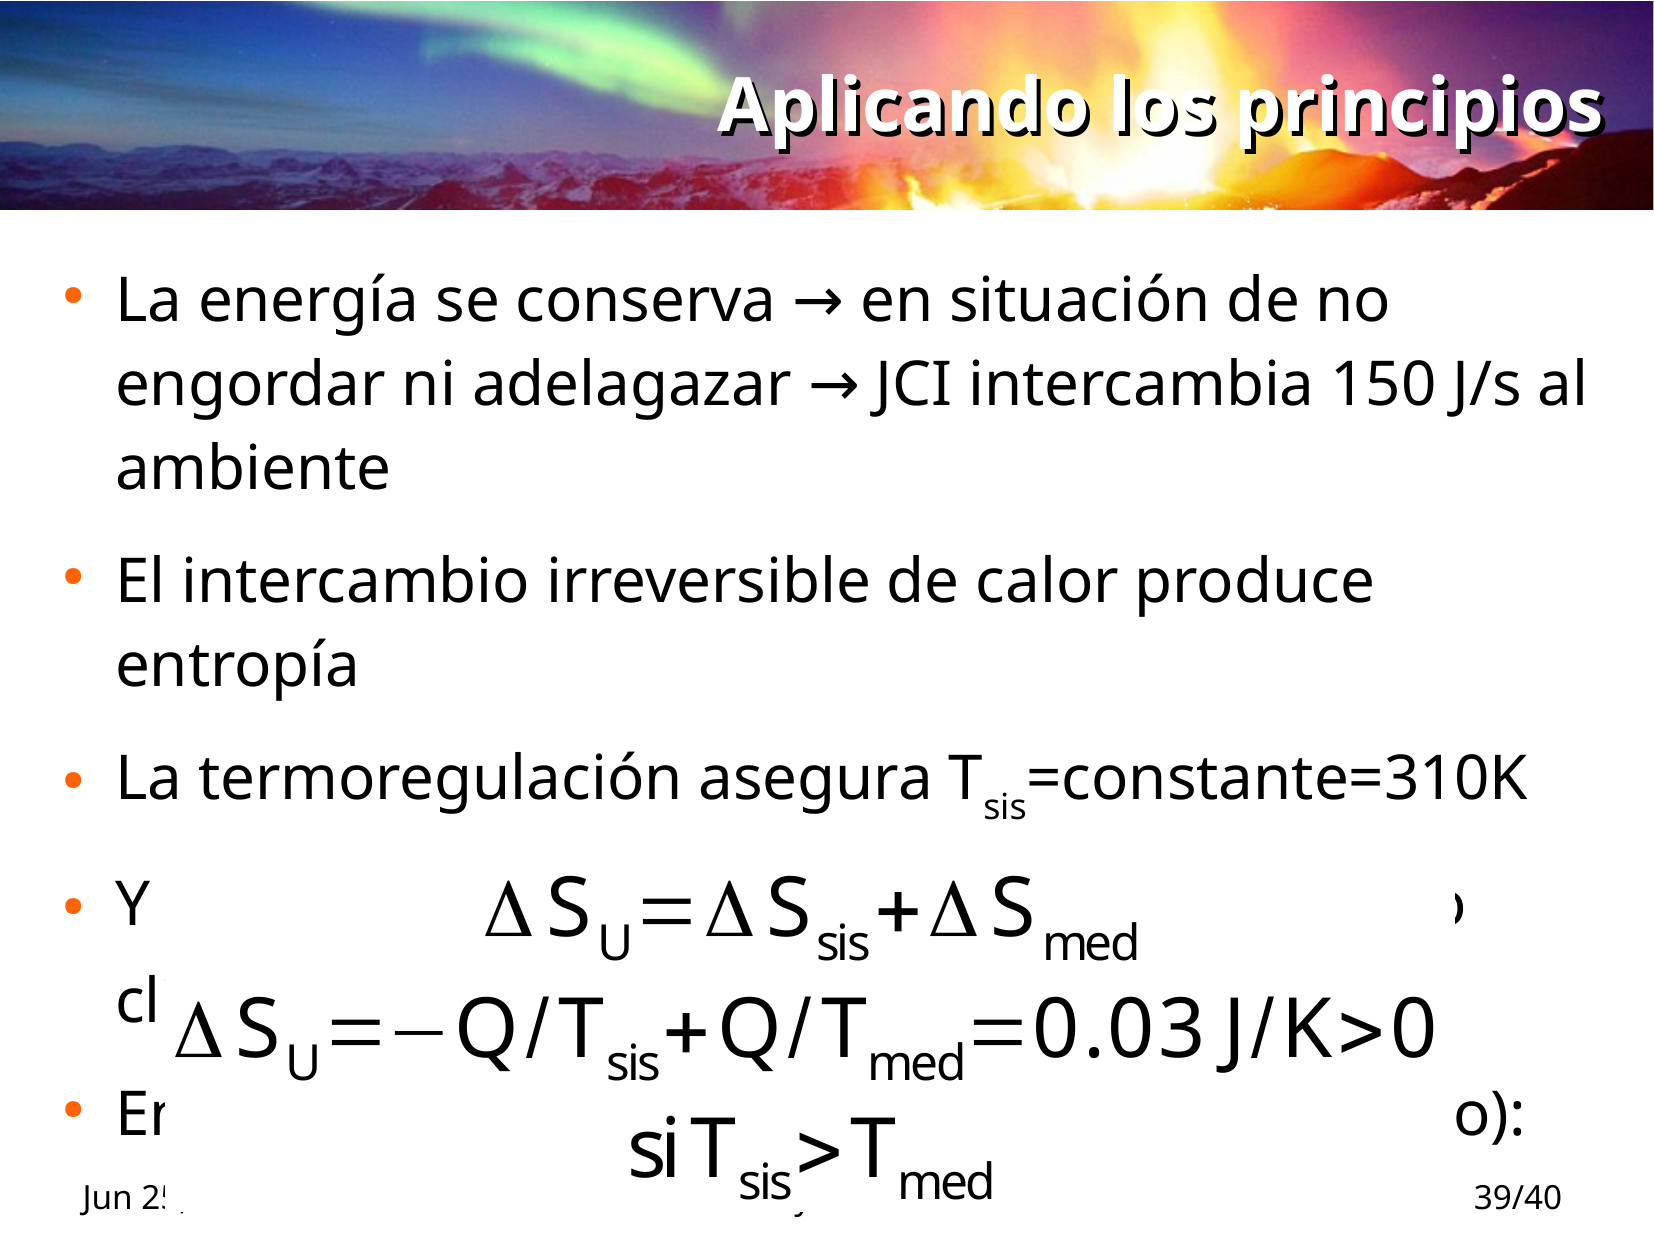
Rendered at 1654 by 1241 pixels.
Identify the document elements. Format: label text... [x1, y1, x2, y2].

list La energía se conserva → en situación de no engordar ni adelagazar → JCI intercambia 150 J/s al ambiente El intercambio irreversible de calor produce entropía La termoregulación asegura Tsis=constante=310K Y por construcción, Tamb=constante=293K (pero clima) En un segundo (esto es demasiado aproximado): [45, 255, 1606, 1156]
chart [165, 857, 1455, 1213]
title Aplicando los principios [45, 15, 1606, 191]
picture [0, 1, 1654, 210]
